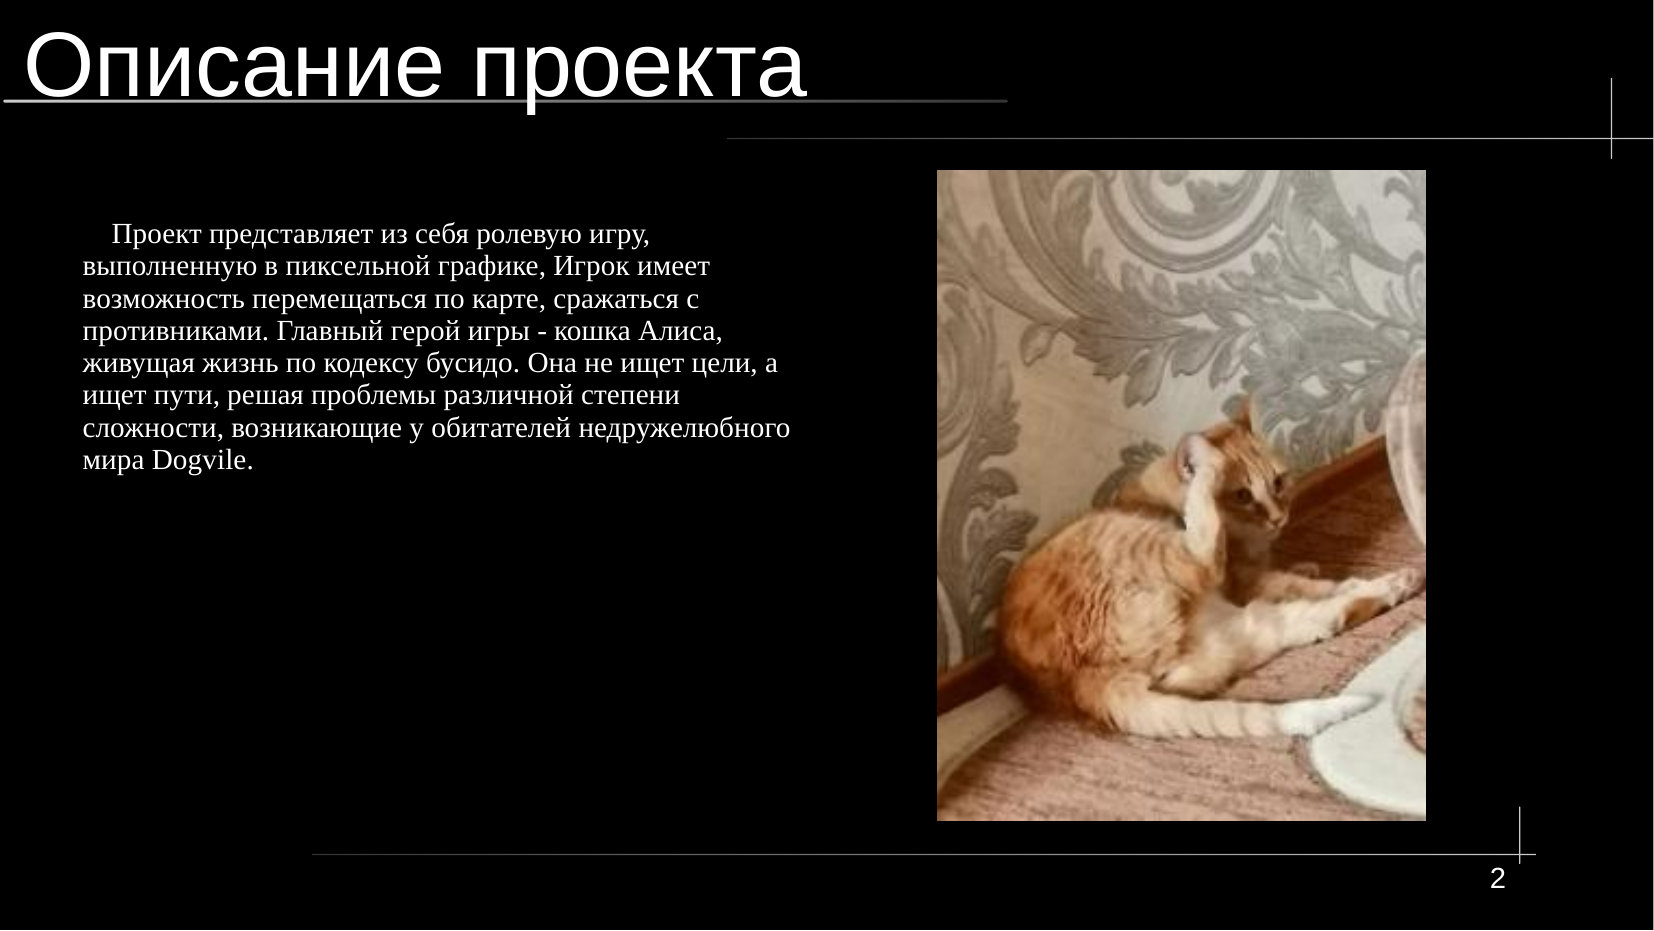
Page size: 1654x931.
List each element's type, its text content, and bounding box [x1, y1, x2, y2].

title Описание проекта [23, 11, 1589, 119]
picture [937, 170, 1426, 821]
list Проект представляет из себя ролевую игру, выполненную в пиксельной графике, Игрок имеет возможность перемещаться по карте, сражаться с противниками. Главный герой игры - кошка Алиса, живущая жизнь по кодексу бусидо. Она не ищет цели, а ищет пути, решая проблемы различной степени сложности, возникающие у обитателей недружелюбного мира Dogvile. [82, 217, 826, 758]
